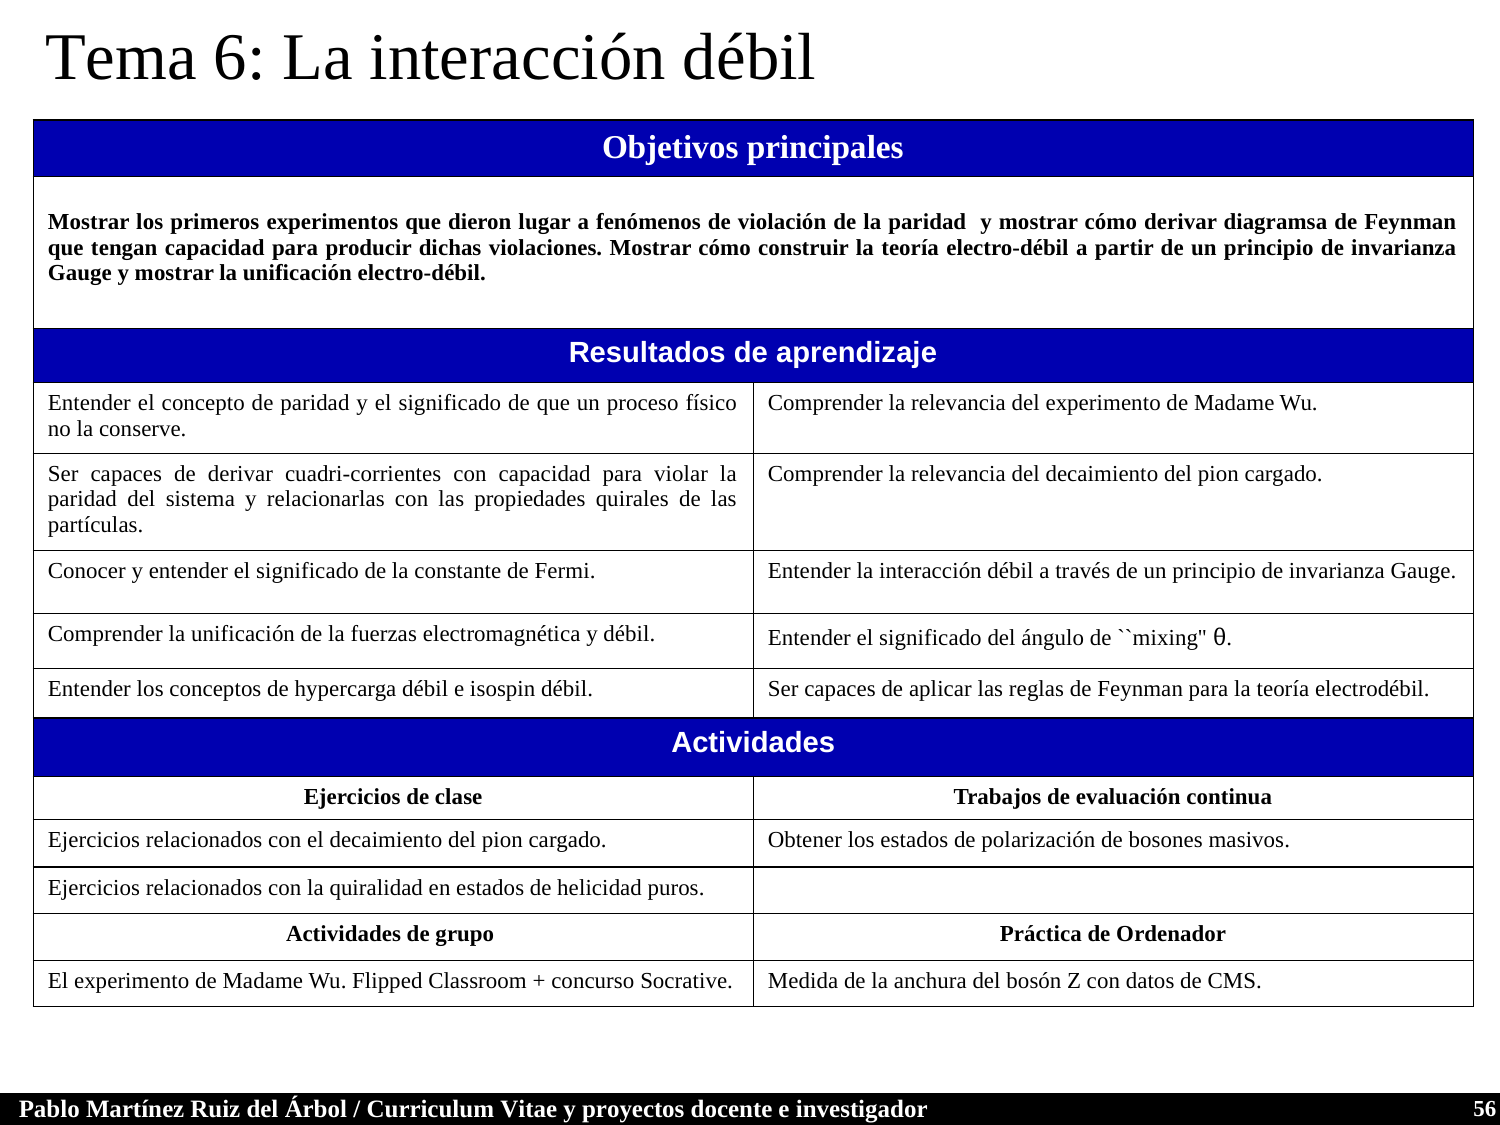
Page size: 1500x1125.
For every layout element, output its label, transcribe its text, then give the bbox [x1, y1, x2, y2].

table_cell Comprender la relevancia del experimento de Madame Wu. [754, 383, 1473, 453]
table_cell Ser capaces de aplicar las reglas de Feynman para la teoría electrodébil. [754, 669, 1473, 717]
table_cell Entender el concepto de paridad y el significado de que un proceso físico no la conserve. [34, 383, 753, 453]
table_cell Ejercicios de clase [34, 777, 753, 819]
table_cell Resultados de aprendizaje [34, 329, 1473, 382]
text_box Tema 6: La interacción débil [0, 3, 871, 111]
table_cell Medida de la anchura del bosón Z con datos de CMS. [754, 961, 1473, 1006]
table_cell Práctica de Ordenador [754, 914, 1473, 960]
table_cell Actividades de grupo [34, 914, 753, 960]
table_cell Comprender la unificación de la fuerzas electromagnética y débil. [34, 614, 753, 668]
table_cell El experimento de Madame Wu. Flipped Classroom + concurso Socrative. [34, 961, 753, 1006]
table_cell Comprender la relevancia del decaimiento del pion cargado. [754, 454, 1473, 550]
table_cell Ejercicios relacionados con el decaimiento del pion cargado. [34, 820, 753, 866]
table_cell Obtener los estados de polarización de bosones masivos. [754, 820, 1473, 866]
table_cell [754, 868, 1473, 913]
table_cell Ejercicios relacionados con la quiralidad en estados de helicidad puros. [34, 868, 753, 913]
table_header Objetivos principales [34, 121, 1473, 176]
table_cell Entender la interacción débil a través de un principio de invarianza Gauge. [754, 551, 1473, 613]
table_cell Entender el significado del ángulo de ``mixing'' θ. [754, 614, 1473, 668]
table_cell Mostrar los primeros experimentos que dieron lugar a fenómenos de violación de la paridad y mostrar cómo derivar diagramsa de Feynman que tengan capacidad para producir dichas violaciones. Mostrar cómo construir la teoría electro-débil a partir de un principio de invarianza Gauge y mostrar la unificación electro-débil. [34, 177, 1473, 328]
table_cell Conocer y entender el significado de la constante de Fermi. [34, 551, 753, 613]
table_cell Entender los conceptos de hypercarga débil e isospin débil. [34, 669, 753, 717]
table_cell Actividades [34, 719, 1473, 776]
table_cell Ser capaces de derivar cuadri-corrientes con capacidad para violar la paridad del sistema y relacionarlas con las propiedades quirales de las partículas. [34, 454, 753, 550]
table_cell Trabajos de evaluación continua [754, 777, 1473, 819]
